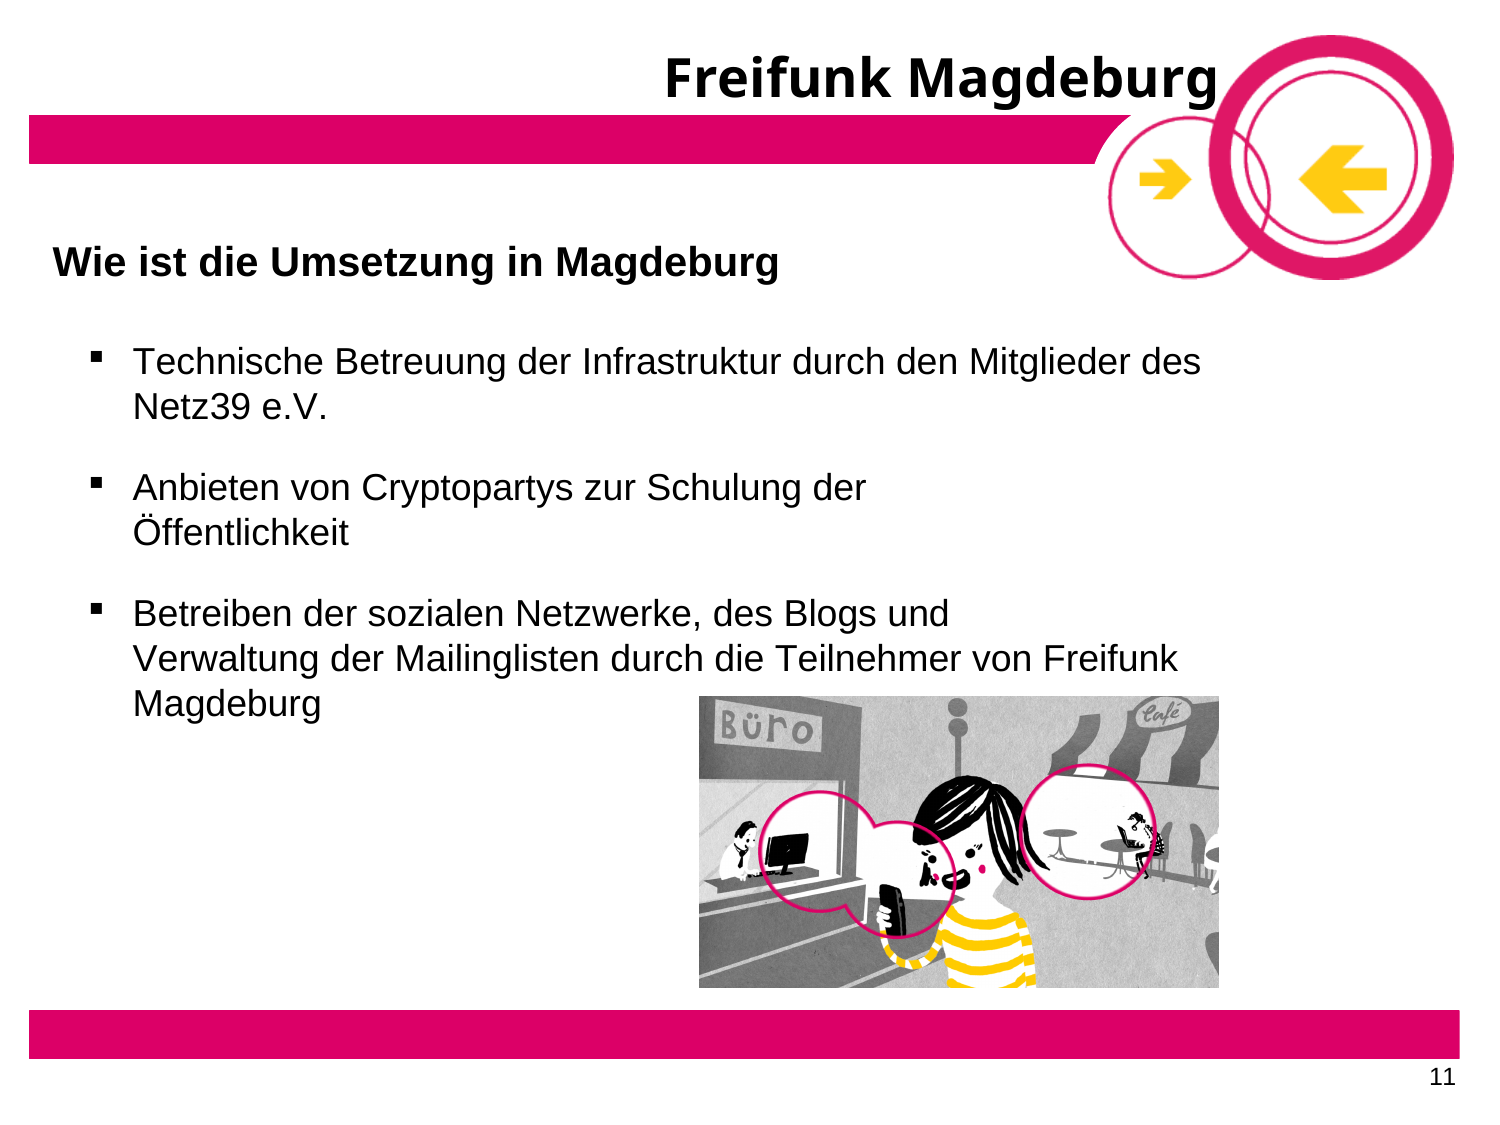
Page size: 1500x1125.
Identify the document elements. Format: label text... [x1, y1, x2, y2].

text_box Wie ist die Umsetzung in Magdeburg [52, 235, 1045, 395]
picture [699, 696, 1219, 988]
text_box Technische Betreuung der Infrastruktur durch den Mitglieder des Netz39 e.V. Anbieten von Cryptopartys zur Schulung der Öffentlichkeit Betreiben der sozialen Netzwerke, des Blogs und Verwaltung der Mailinglisten durch die Teilnehmer von Freifunk Magdeburg [58, 337, 1287, 976]
picture [1107, 35, 1454, 280]
picture [1107, 73, 1114, 91]
